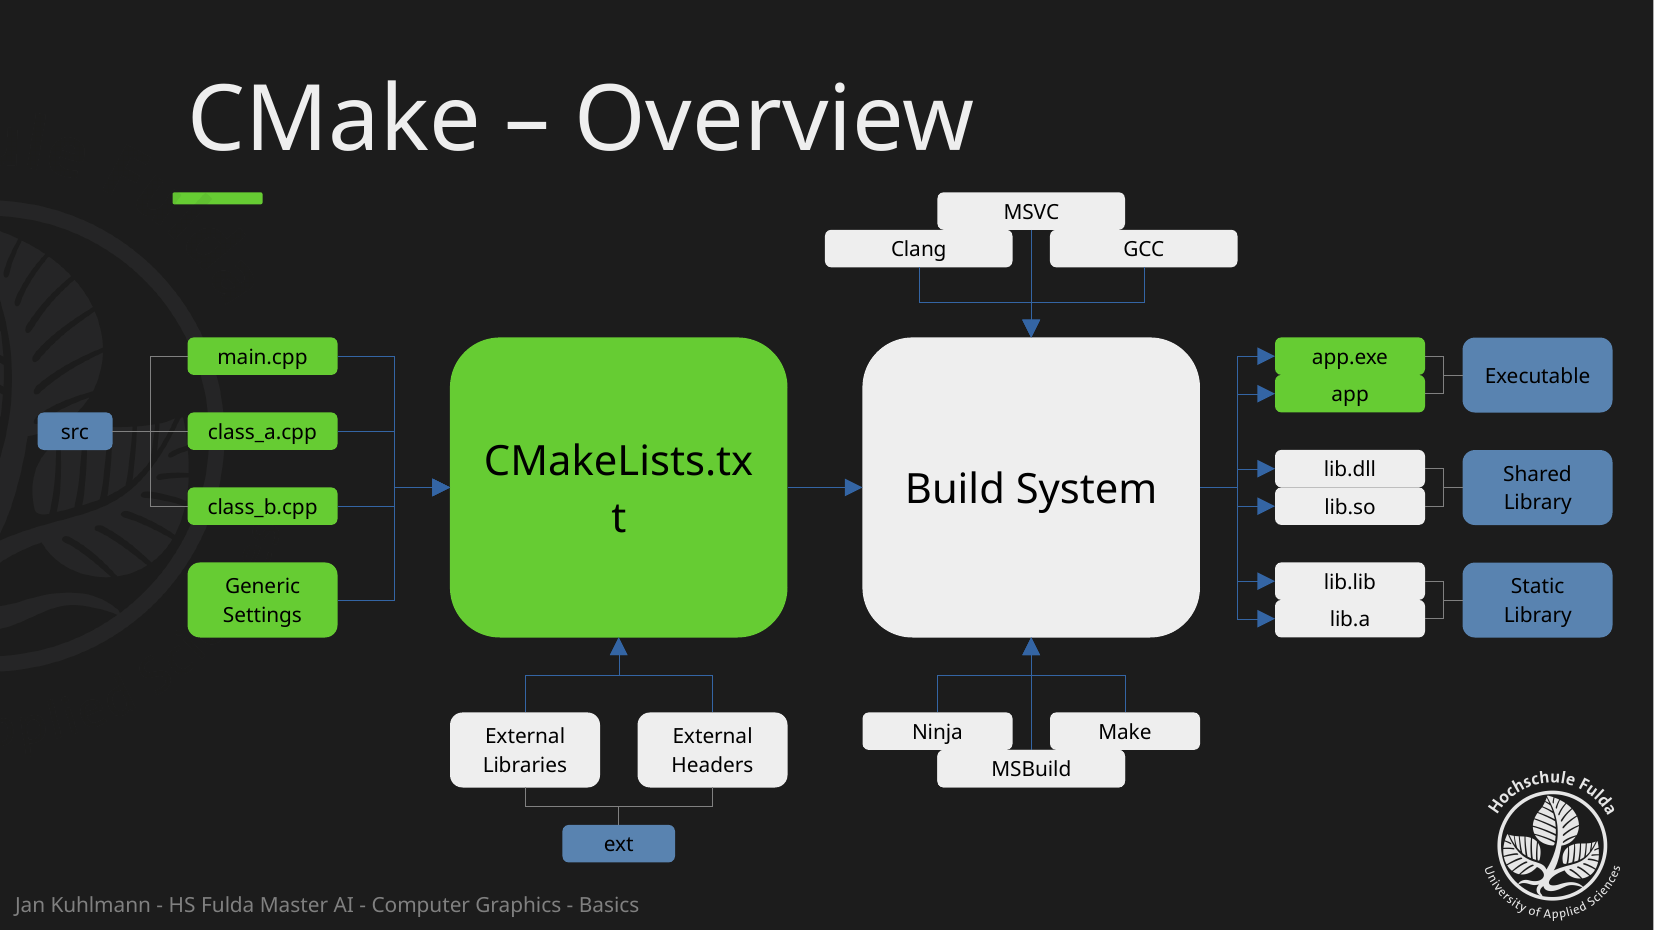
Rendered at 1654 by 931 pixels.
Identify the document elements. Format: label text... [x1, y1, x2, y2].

text_box External Libraries [450, 712, 601, 788]
text_box Generic Settings [187, 562, 338, 638]
text_box class_a.cpp [187, 412, 338, 450]
text_box app [1275, 374, 1426, 413]
text_box class_b.cpp [187, 487, 338, 525]
text_box Make [1050, 712, 1201, 750]
text_box lib.a [1275, 599, 1426, 638]
title CMake – Overview [187, 37, 1571, 193]
text_box lib.so [1275, 487, 1426, 525]
text_box src [37, 412, 113, 451]
text_box Build System [862, 337, 1201, 638]
text_box Executable [1462, 337, 1613, 413]
text_box lib.dll [1275, 449, 1426, 487]
text_box Clang [824, 229, 1013, 268]
text_box GCC [1049, 229, 1238, 268]
text_box External Headers [637, 712, 788, 788]
text_box Static Library [1462, 562, 1613, 638]
text_box main.cpp [187, 337, 338, 375]
text_box Shared Library [1462, 450, 1613, 526]
picture [1485, 771, 1620, 921]
text_box app.exe [1275, 337, 1426, 375]
text_box MSBuild [937, 749, 1126, 788]
text_box CMakeLists.txt [449, 337, 788, 638]
text_box ext [562, 824, 676, 863]
text_box Ninja [862, 712, 1013, 750]
text_box lib.lib [1275, 562, 1426, 600]
text_box MSVC [937, 192, 1126, 230]
